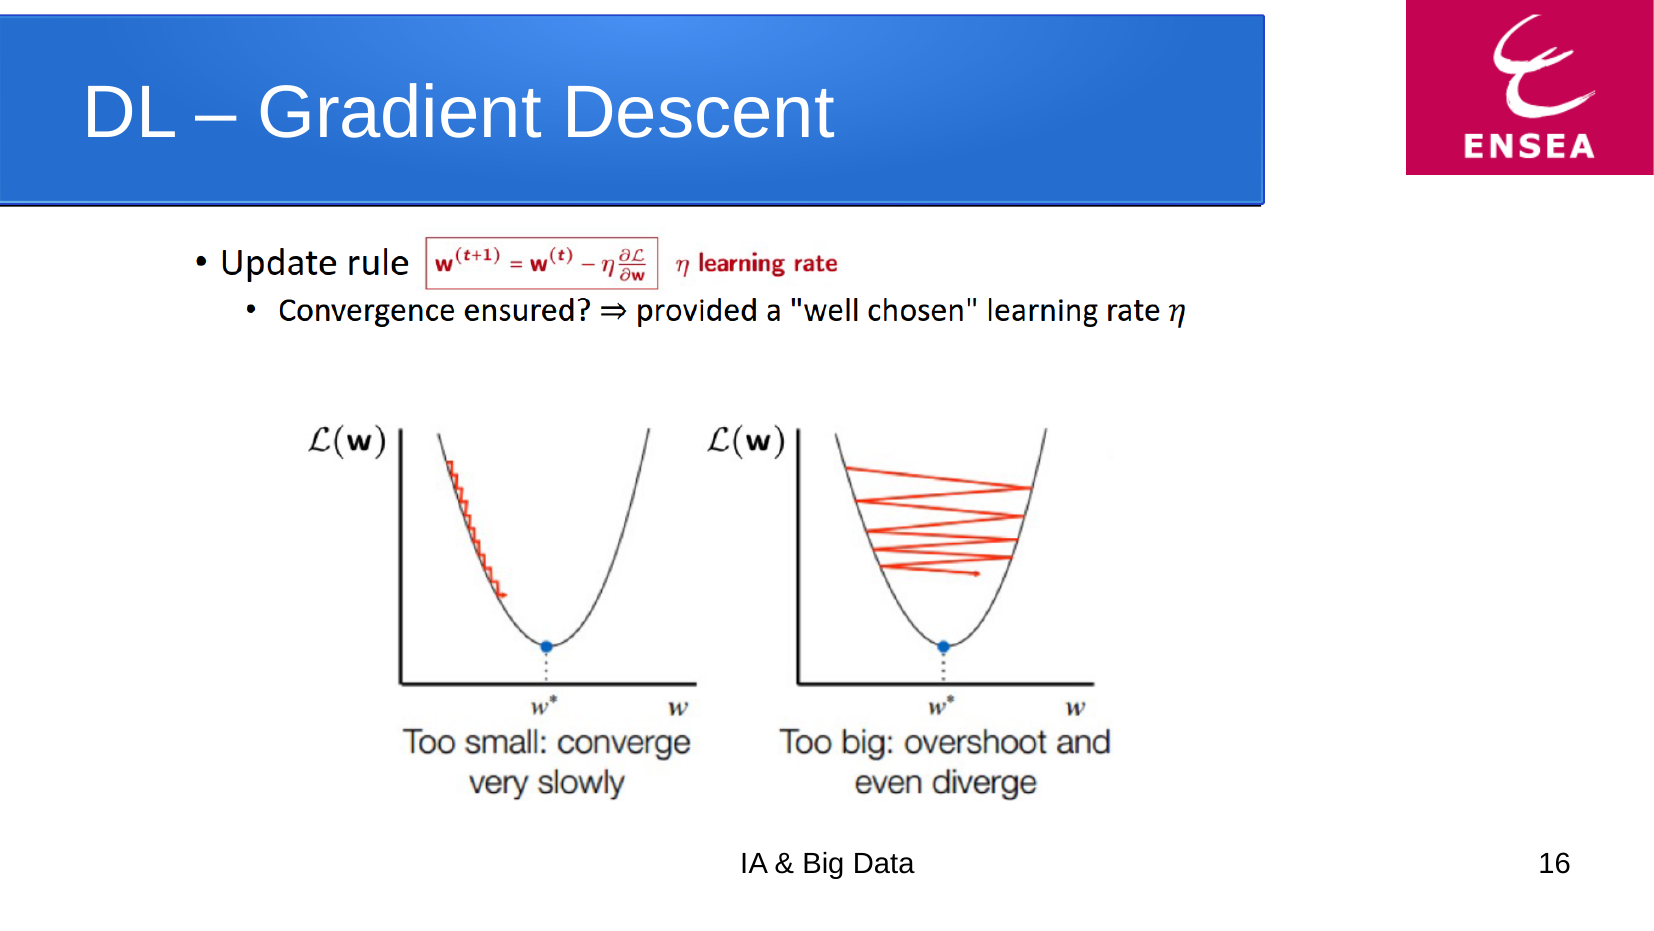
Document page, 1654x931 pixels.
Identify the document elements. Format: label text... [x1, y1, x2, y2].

picture [153, 216, 1240, 827]
picture [1406, 0, 1654, 175]
title DL – Gradient Descent [82, 29, 1264, 196]
